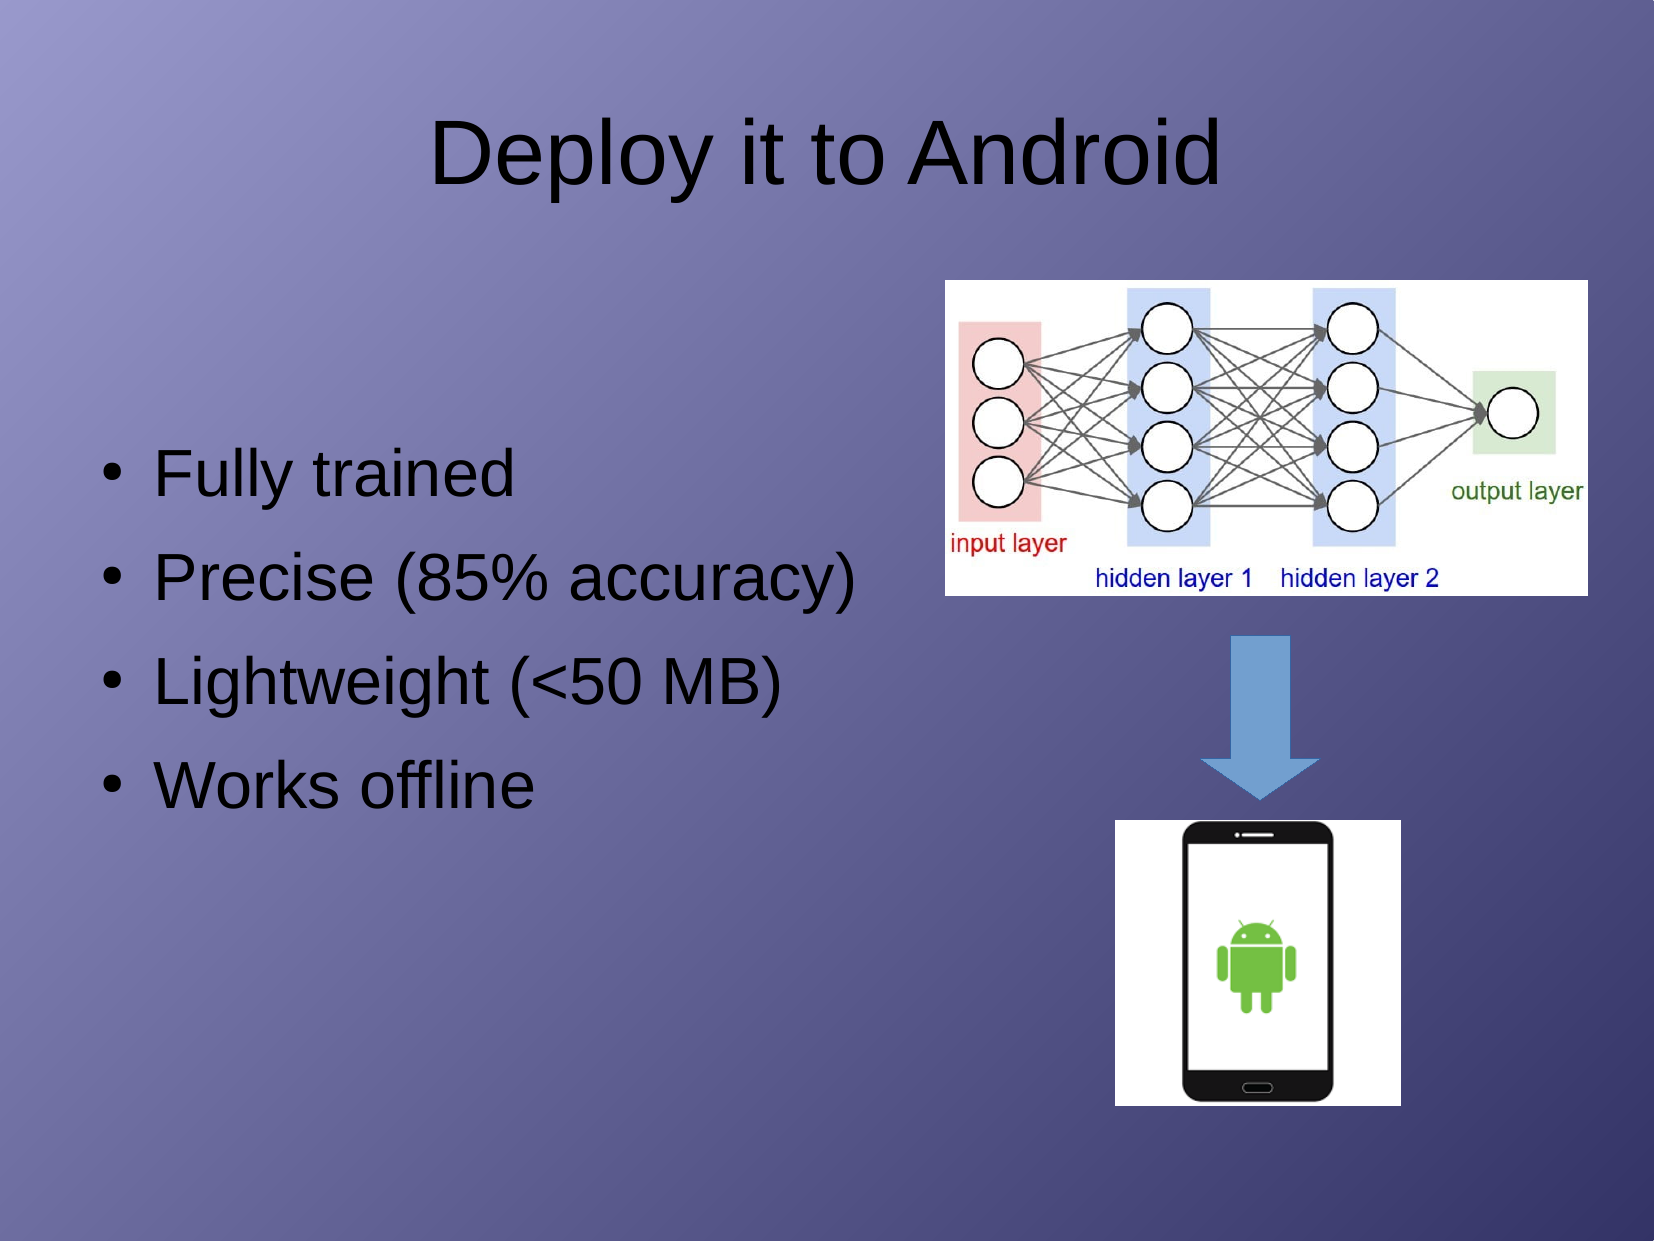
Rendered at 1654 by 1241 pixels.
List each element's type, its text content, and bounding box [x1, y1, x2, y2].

picture [1115, 820, 1401, 1106]
list Fully trained Precise (85% accuracy) Lightweight (<50 MB) Works offline [82, 331, 1571, 1051]
text_box [1200, 635, 1321, 801]
title Deploy it to Android [82, 49, 1571, 257]
picture [945, 280, 1588, 596]
